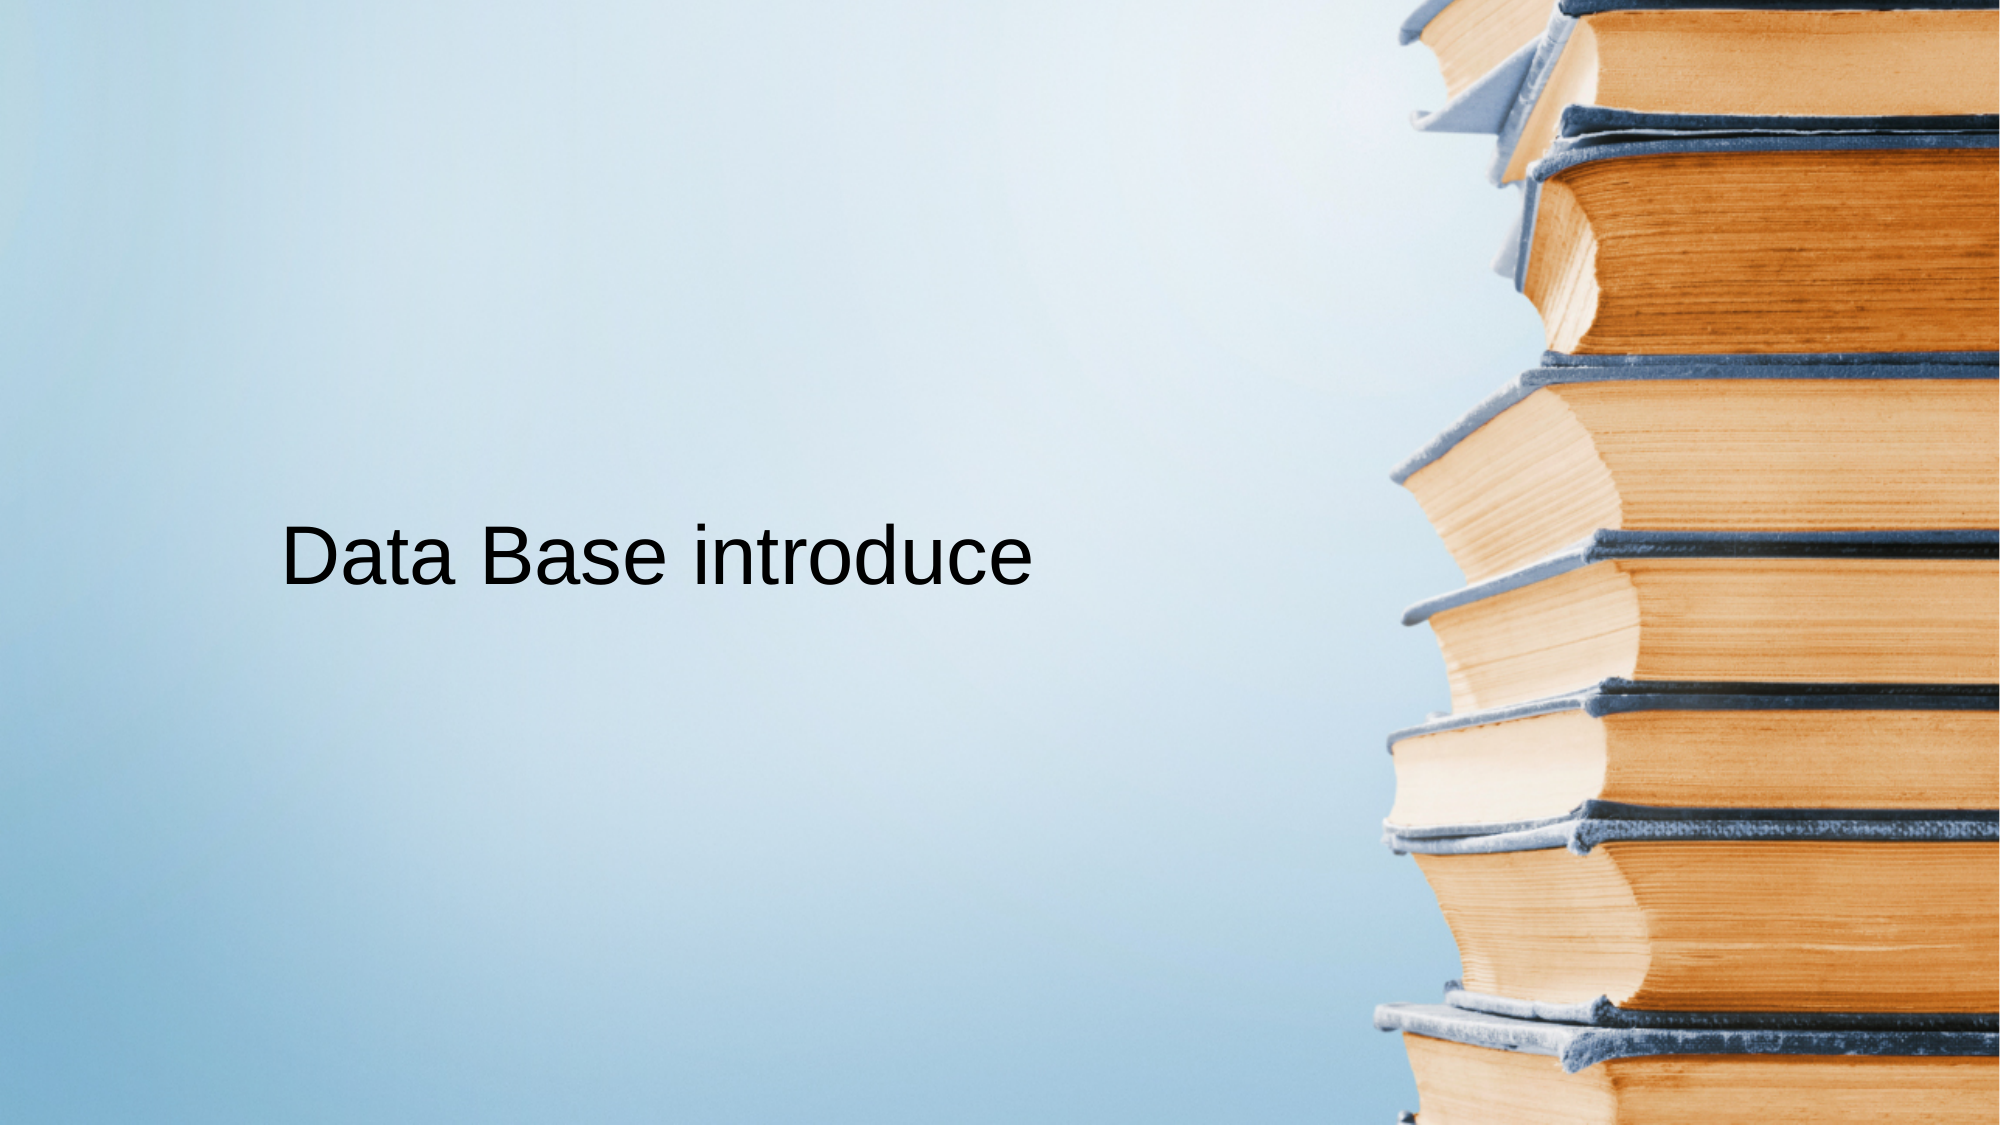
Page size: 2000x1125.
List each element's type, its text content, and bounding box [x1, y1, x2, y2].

picture [0, 0, 2000, 1125]
text_box Data Base introduce [265, 501, 1300, 650]
